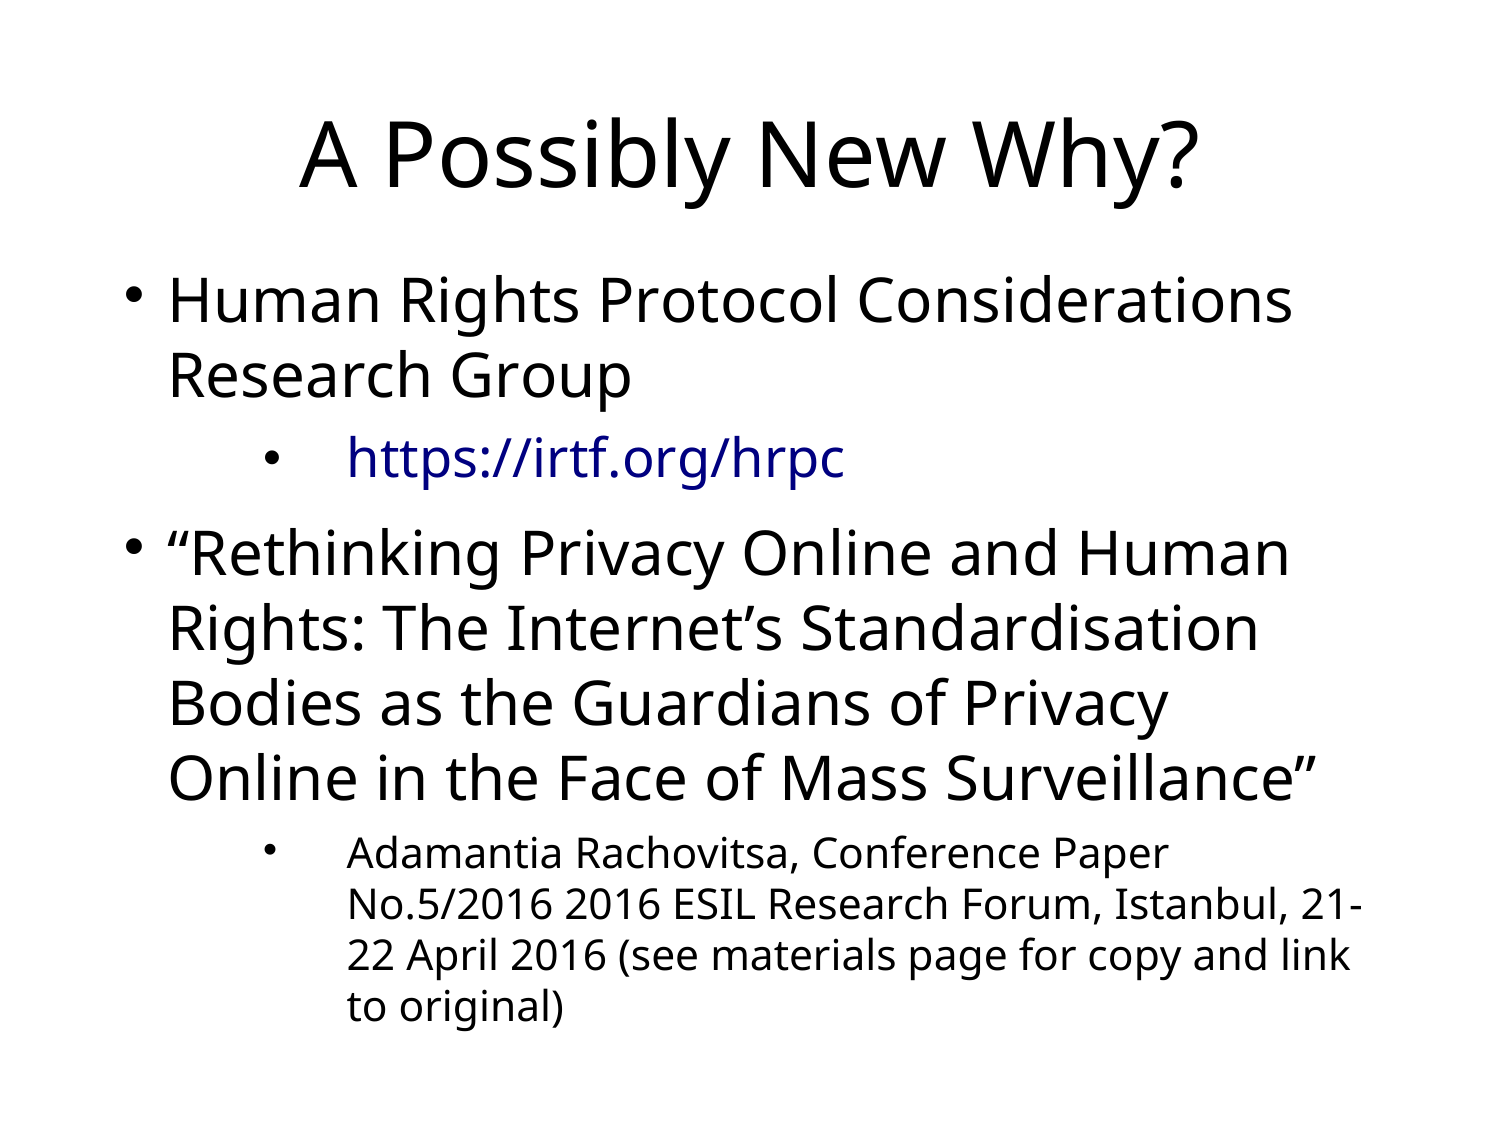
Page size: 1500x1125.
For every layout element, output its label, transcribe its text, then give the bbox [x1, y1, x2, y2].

title A Possibly New Why? [112, 56, 1388, 245]
list Human Rights Protocol Considerations Research Group https://irtf.org/hrpc “Rethinking Privacy Online and Human Rights: The Internet’s Standardisation Bodies as the Guardians of Privacy Online in the Face of Mass Surveillance” Adamantia Rachovitsa, Conference Paper No.5/2016 2016 ESIL Research Forum, Istanbul, 21-22 April 2016 (see materials page for copy and link to original) [108, 252, 1384, 1053]
